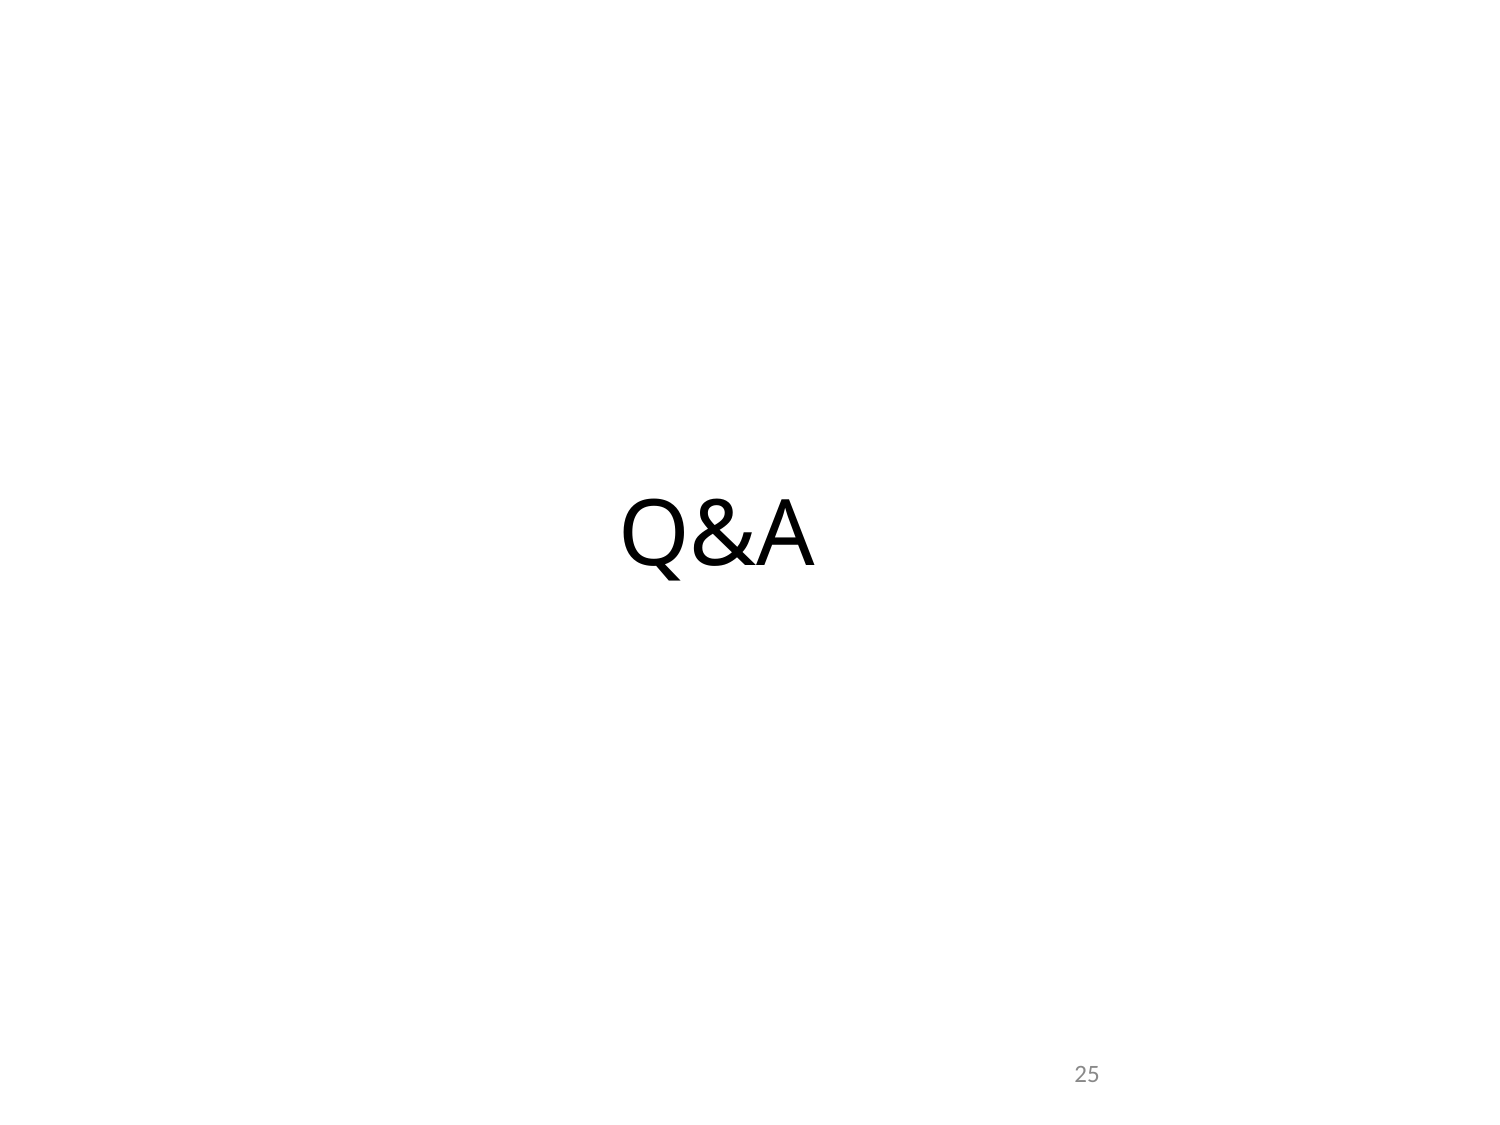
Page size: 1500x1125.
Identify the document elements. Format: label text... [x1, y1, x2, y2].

title Q&A [603, 427, 1416, 645]
text_box 25 [1059, 1042, 1397, 1103]
